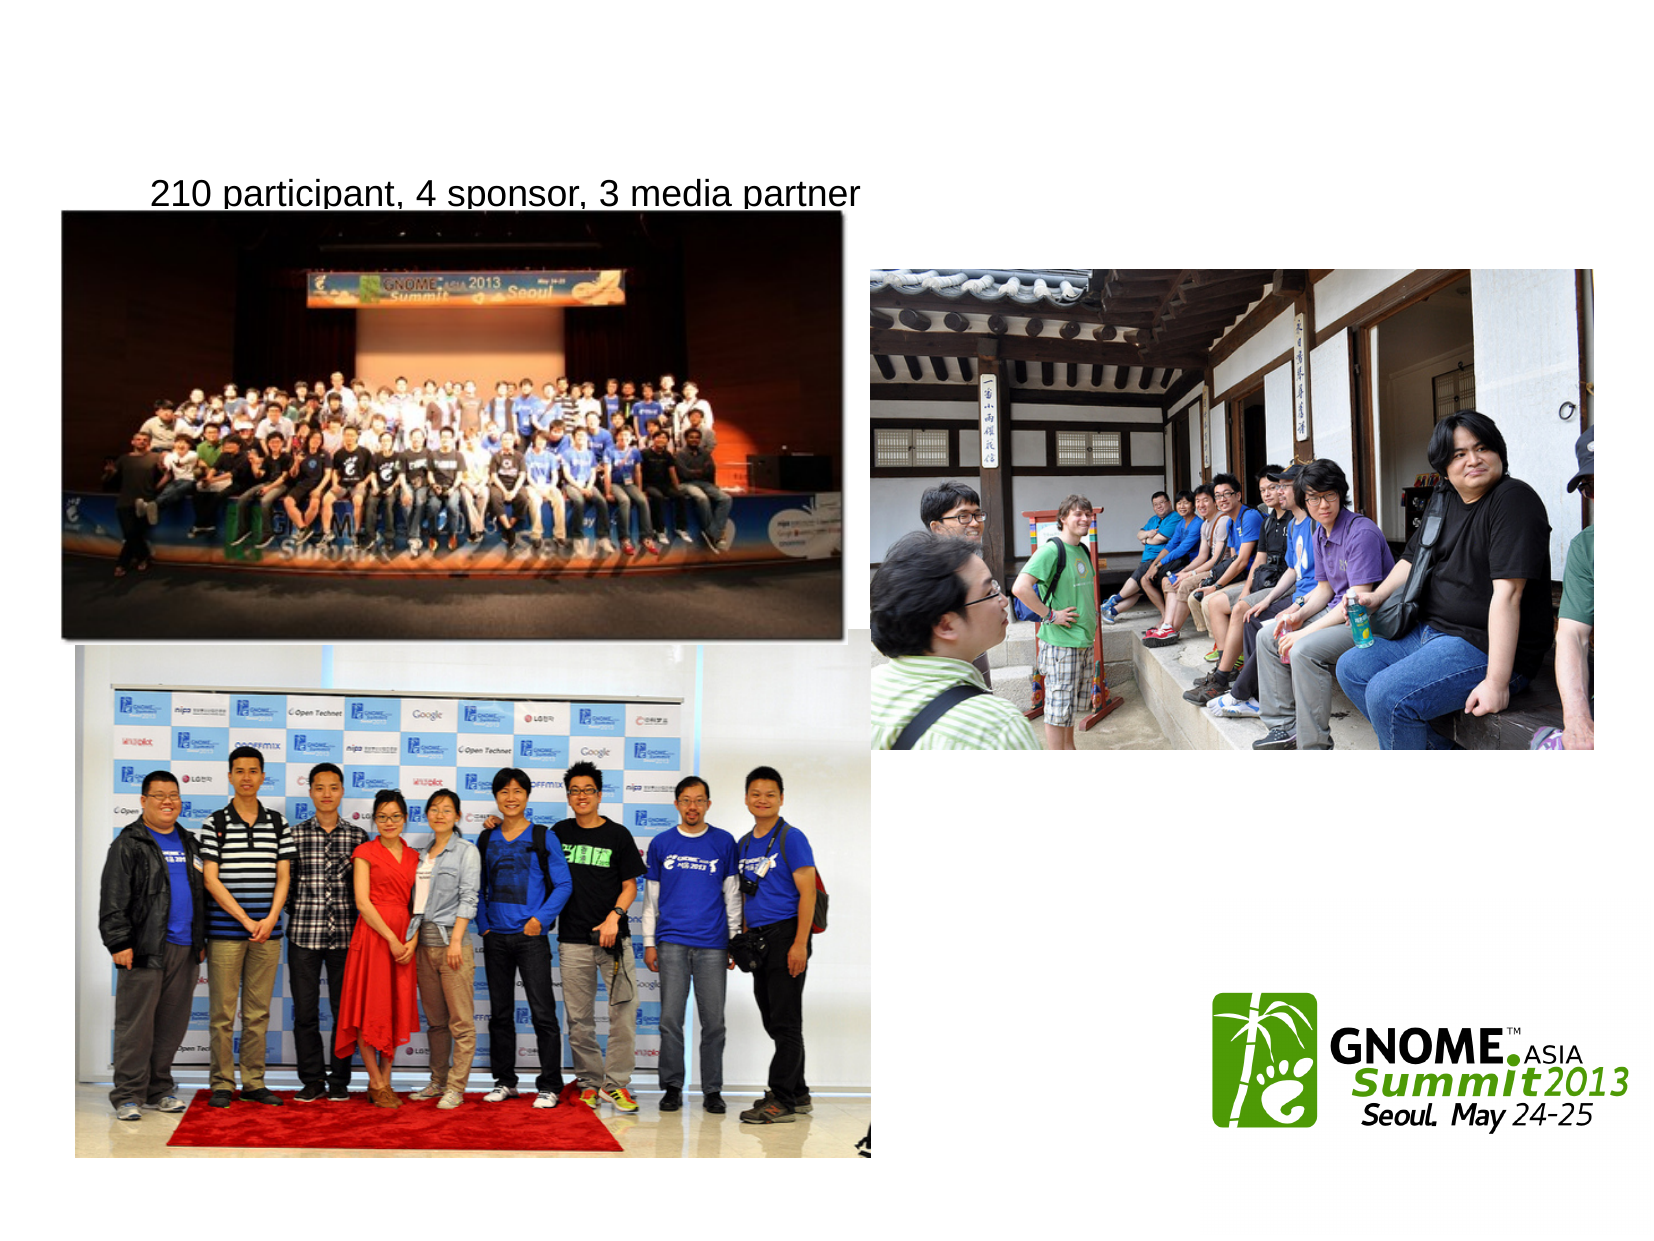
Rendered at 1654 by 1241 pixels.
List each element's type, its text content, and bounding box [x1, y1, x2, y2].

picture [1200, 898, 1651, 1235]
picture [60, 209, 1594, 1158]
text_box 210 participant, 4 sponsor, 3 media partner [135, 165, 1171, 241]
